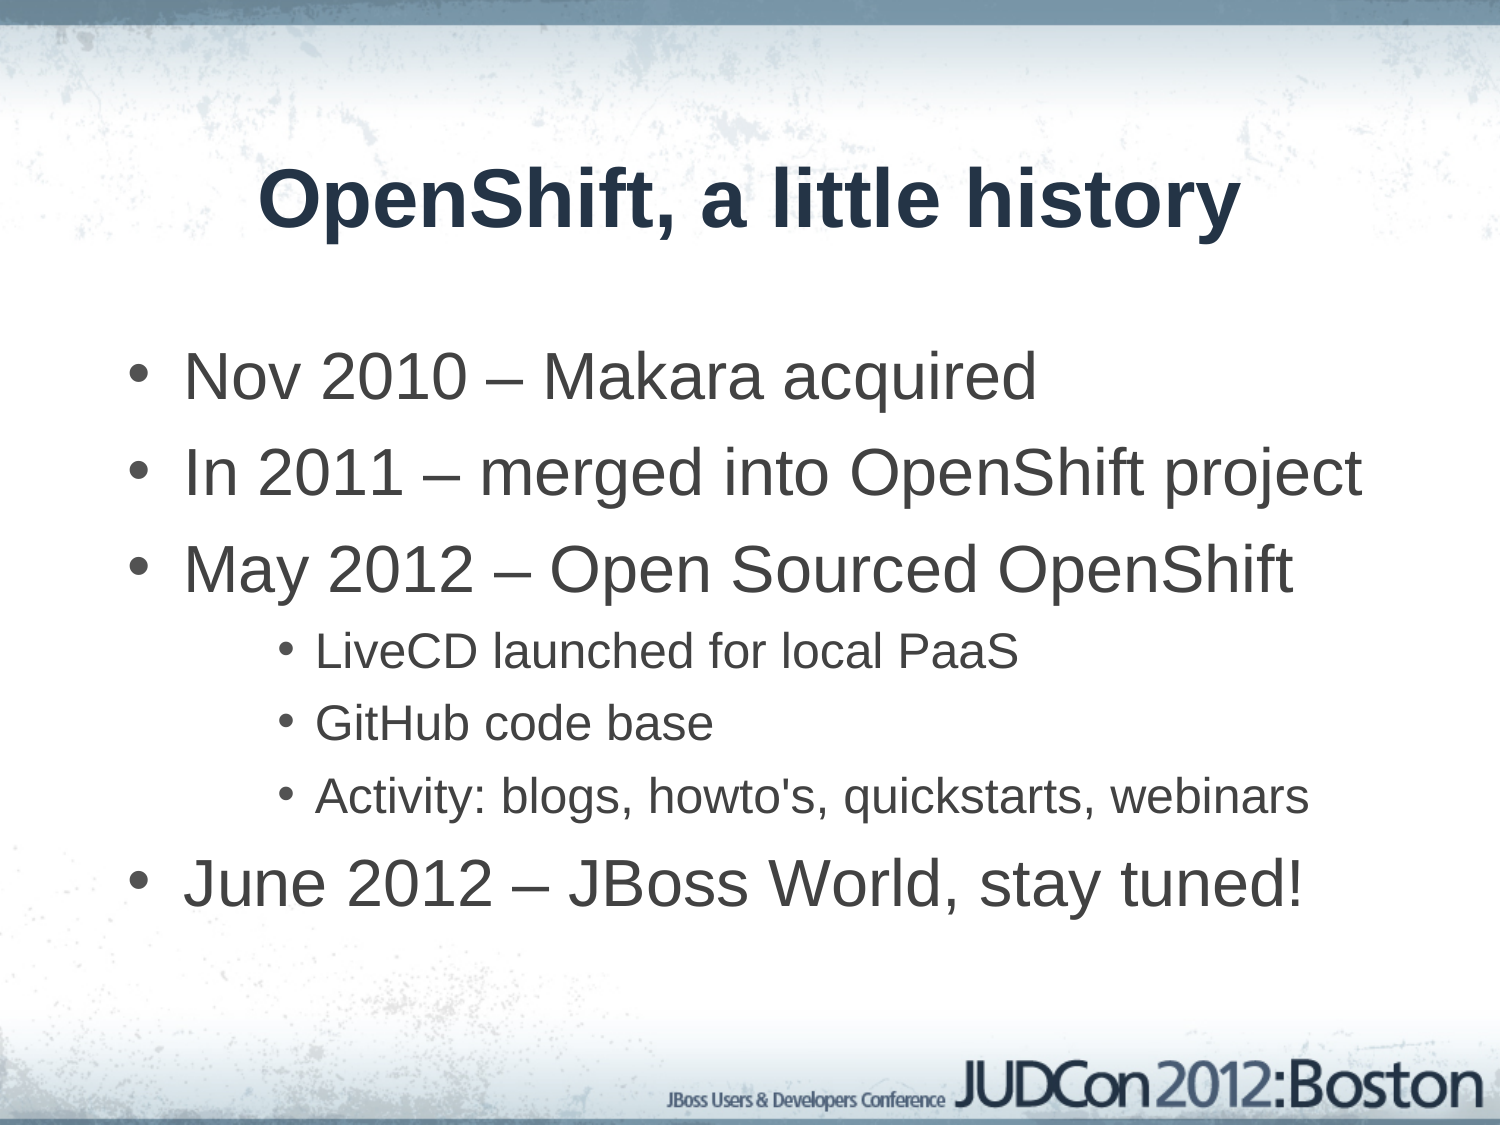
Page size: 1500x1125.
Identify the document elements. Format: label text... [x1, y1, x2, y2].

list Nov 2010 – Makara acquired In 2011 – merged into OpenShift project May 2012 – Open Sourced OpenShift LiveCD launched for local PaaS GitHub code base Activity: blogs, howto's, quickstarts, webinars June 2012 – JBoss World, stay tuned! [112, 324, 1426, 1001]
picture [0, 0, 1500, 1125]
title OpenShift, a little history [112, 68, 1388, 320]
